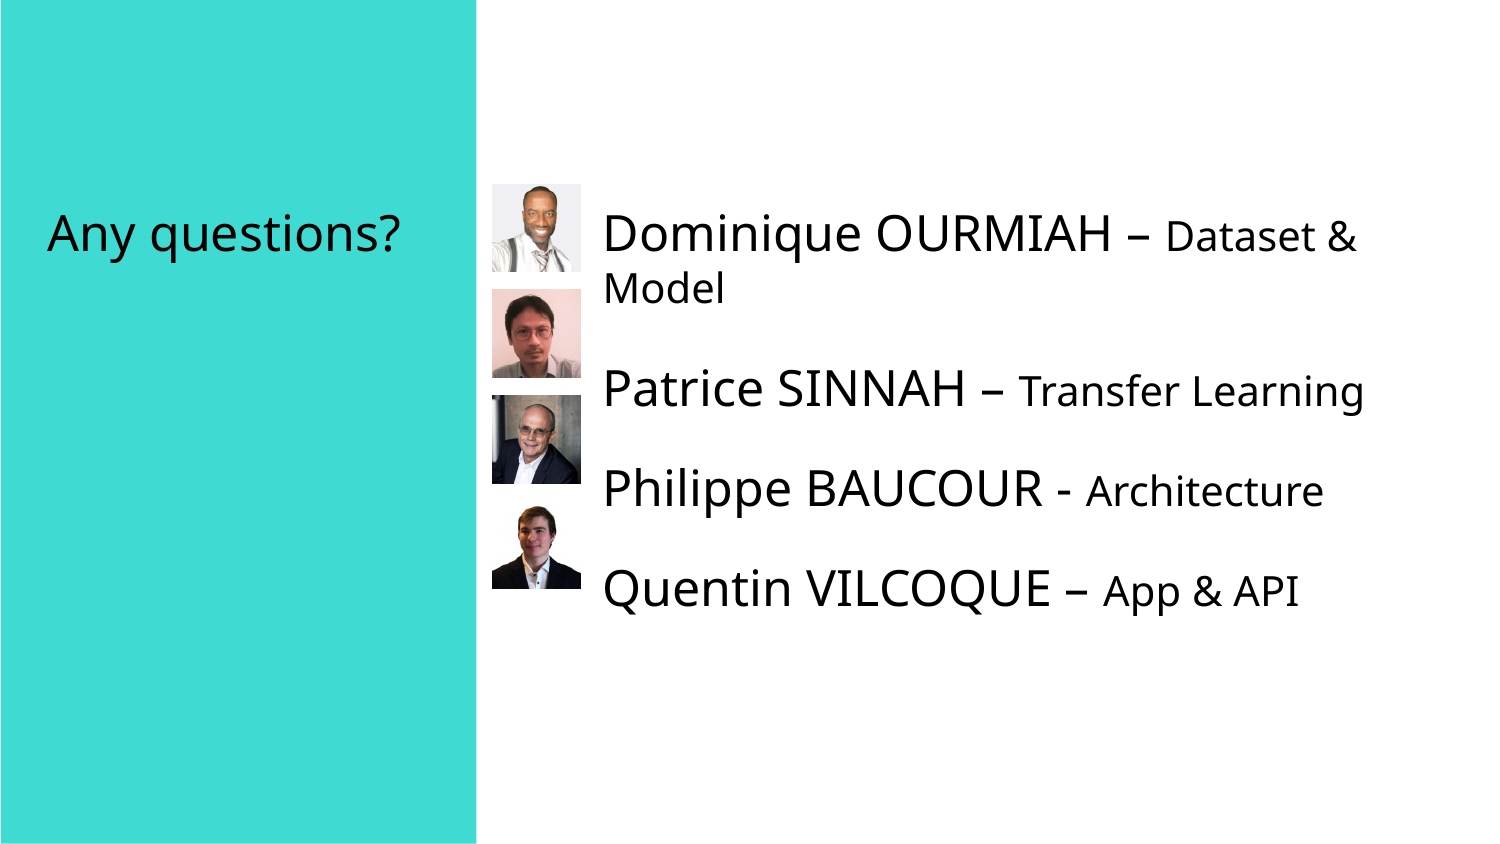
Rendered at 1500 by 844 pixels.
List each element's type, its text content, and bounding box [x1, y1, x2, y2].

picture [492, 184, 581, 273]
picture [492, 395, 581, 484]
title Any questions? [32, 186, 446, 755]
picture [492, 500, 581, 589]
text_box Dominique OURMIAH – Dataset & Model Patrice SINNAH – Transfer Learning Philippe BAUCOUR - Architecture Quentin VILCOQUE – App & API [587, 186, 1500, 754]
text_box [0, 0, 477, 844]
picture [492, 289, 581, 378]
